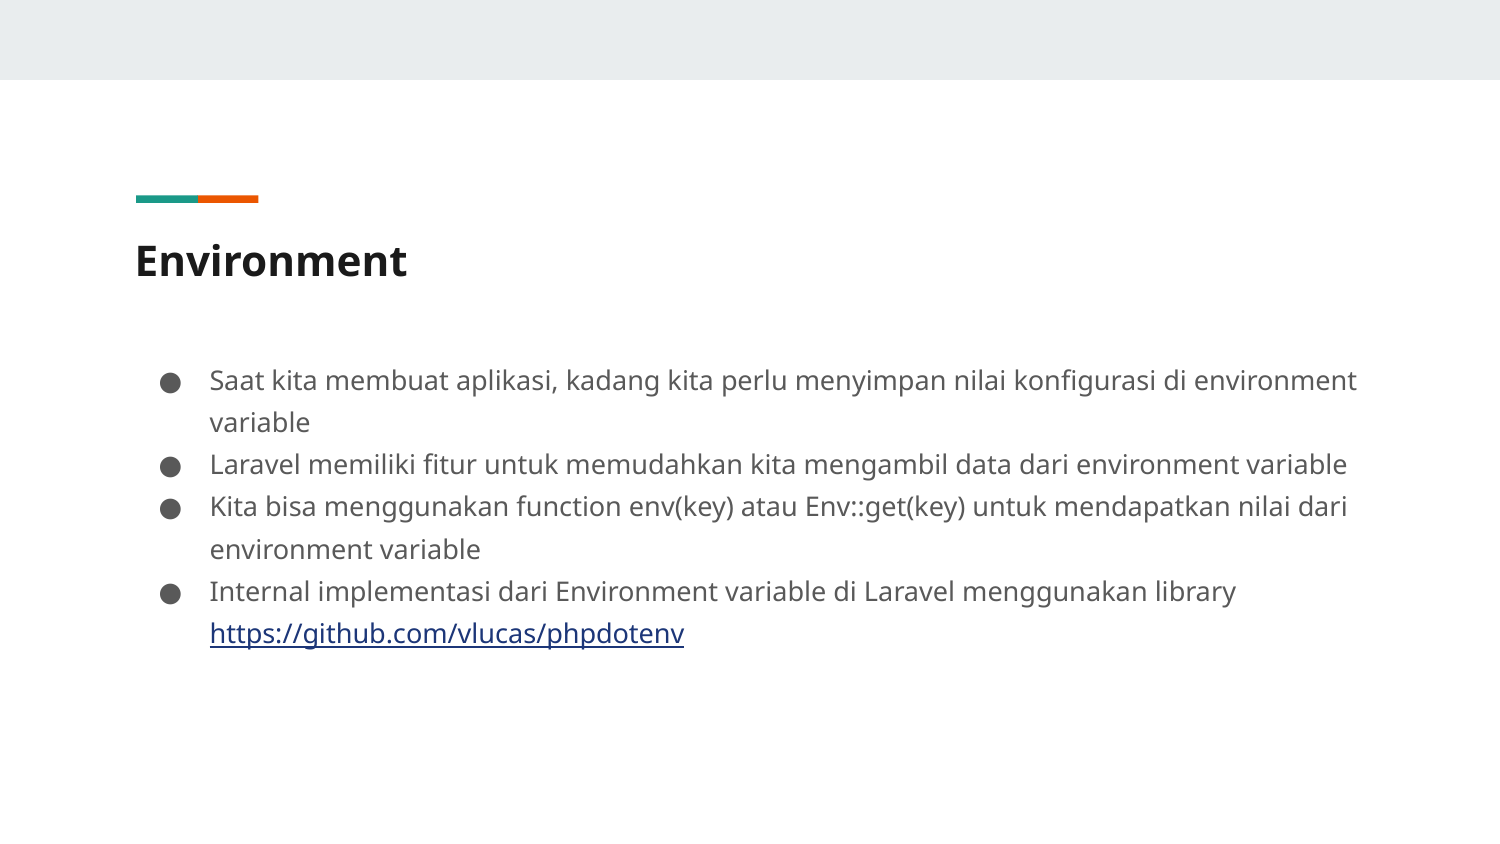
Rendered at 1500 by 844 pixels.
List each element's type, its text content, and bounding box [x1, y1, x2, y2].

list Saat kita membuat aplikasi, kadang kita perlu menyimpan nilai konfigurasi di environment variable Laravel memiliki fitur untuk memudahkan kita mengambil data dari environment variable Kita bisa menggunakan function env(key) atau Env::get(key) untuk mendapatkan nilai dari environment variable Internal implementasi dari Environment variable di Laravel menggunakan library https://github.com/vlucas/phpdotenv [119, 341, 1381, 712]
title Environment [119, 216, 1381, 305]
